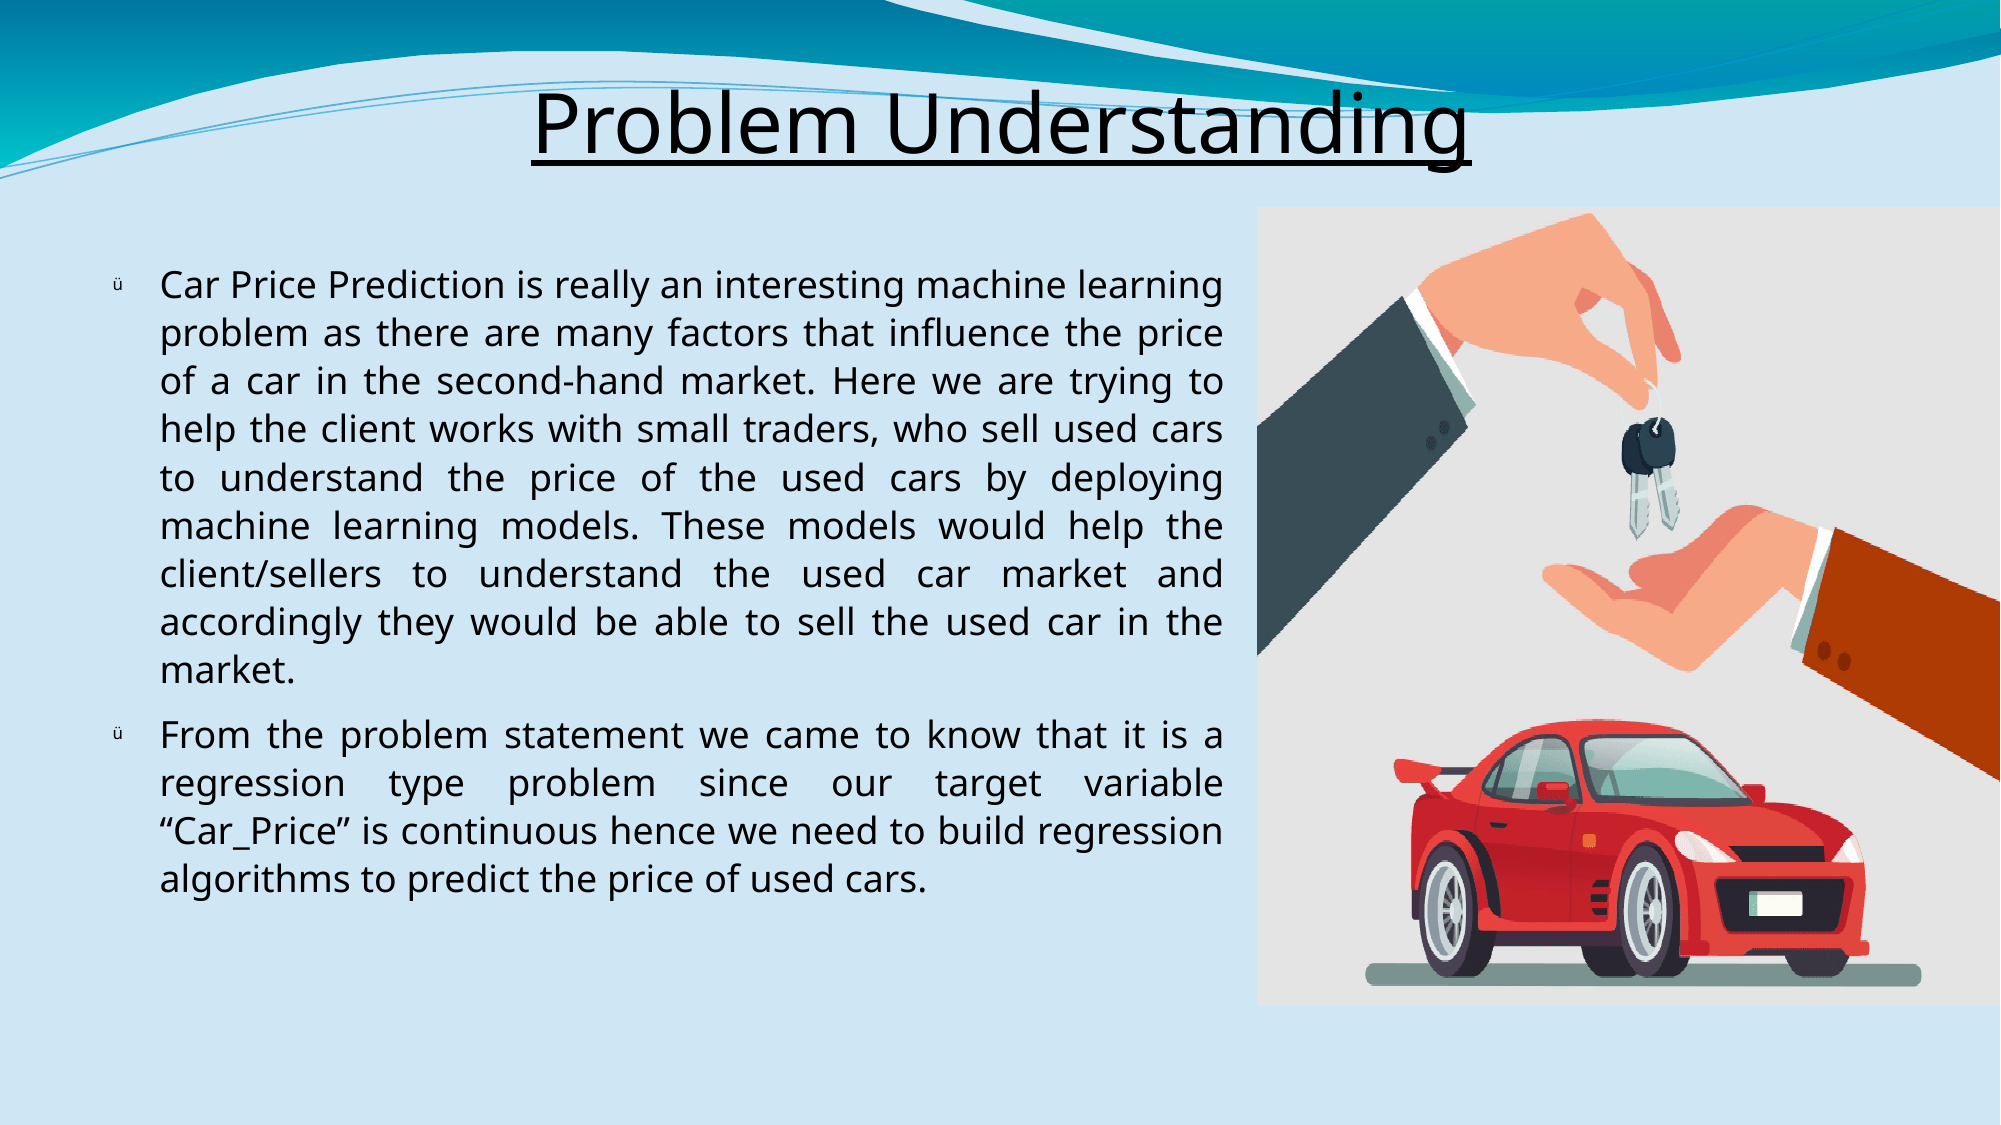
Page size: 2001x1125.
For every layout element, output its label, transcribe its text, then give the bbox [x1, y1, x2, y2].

text_box Problem Understanding [97, 62, 1906, 178]
text_box Car Price Prediction is really an interesting machine learning problem as there are many factors that influence the price of a car in the second-hand market. Here we are trying to help the client works with small traders, who sell used cars to understand the price of the used cars by deploying machine learning models. These models would help the client/sellers to understand the used car market and accordingly they would be able to sell the used car in the market. From the problem statement we came to know that it is a regression type problem since our target variable “Car_Price” is continuous hence we need to build regression algorithms to predict the price of used cars. [97, 250, 1240, 908]
picture [1257, 207, 2000, 1006]
